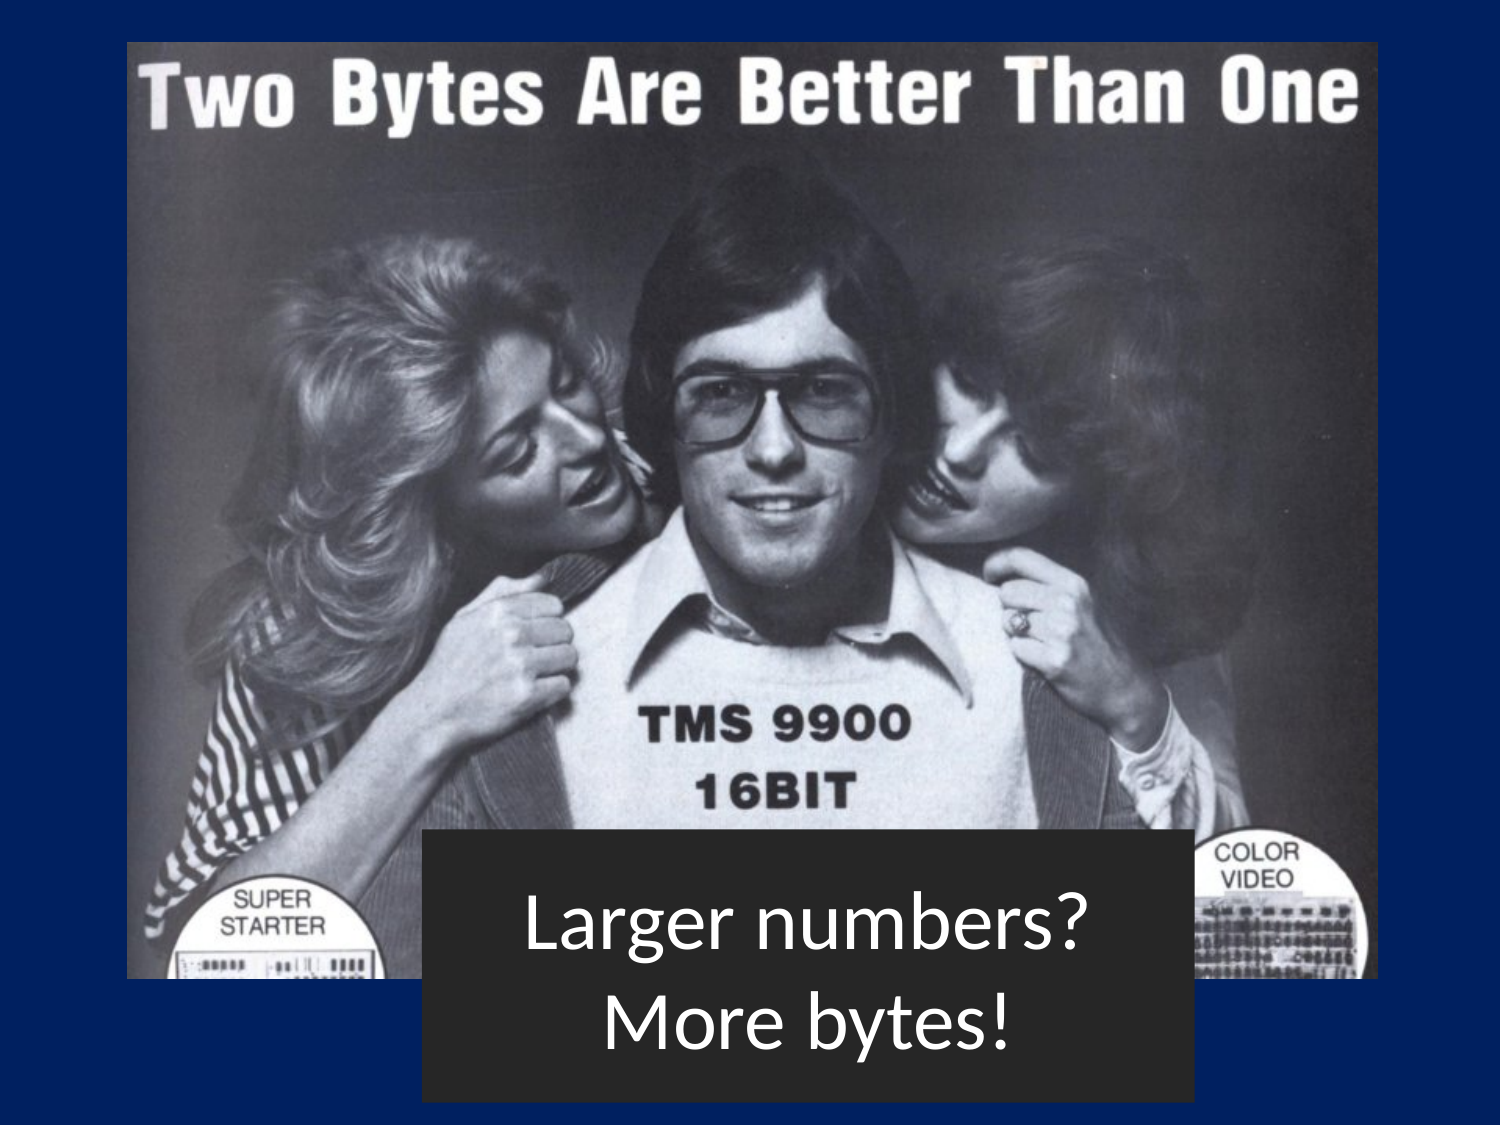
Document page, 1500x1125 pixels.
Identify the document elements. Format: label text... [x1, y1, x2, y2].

picture [127, 42, 1378, 979]
text_box Larger numbers? More bytes! [421, 829, 1195, 1103]
